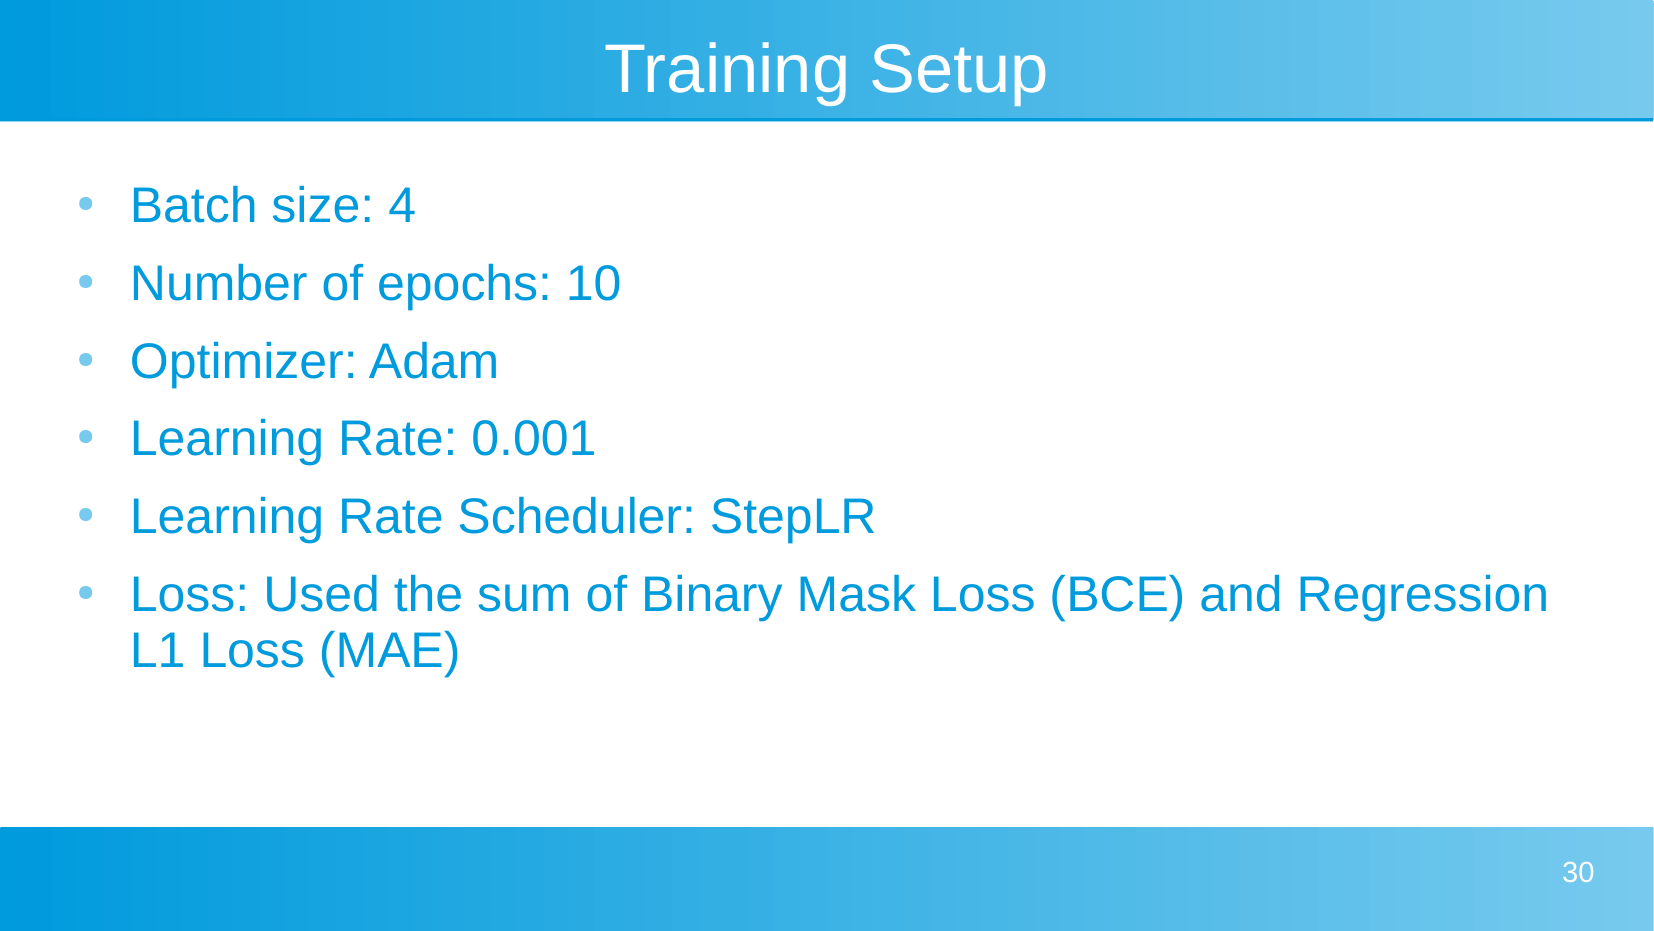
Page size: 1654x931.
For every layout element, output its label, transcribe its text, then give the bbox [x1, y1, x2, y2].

title Training Setup [59, 29, 1595, 108]
list Batch size: 4 Number of epochs: 10 Optimizer: Adam Learning Rate: 0.001 Learning Rate Scheduler: StepLR Loss: Used the sum of Binary Mask Loss (BCE) and Regression L1 Loss (MAE) [59, 177, 1595, 768]
